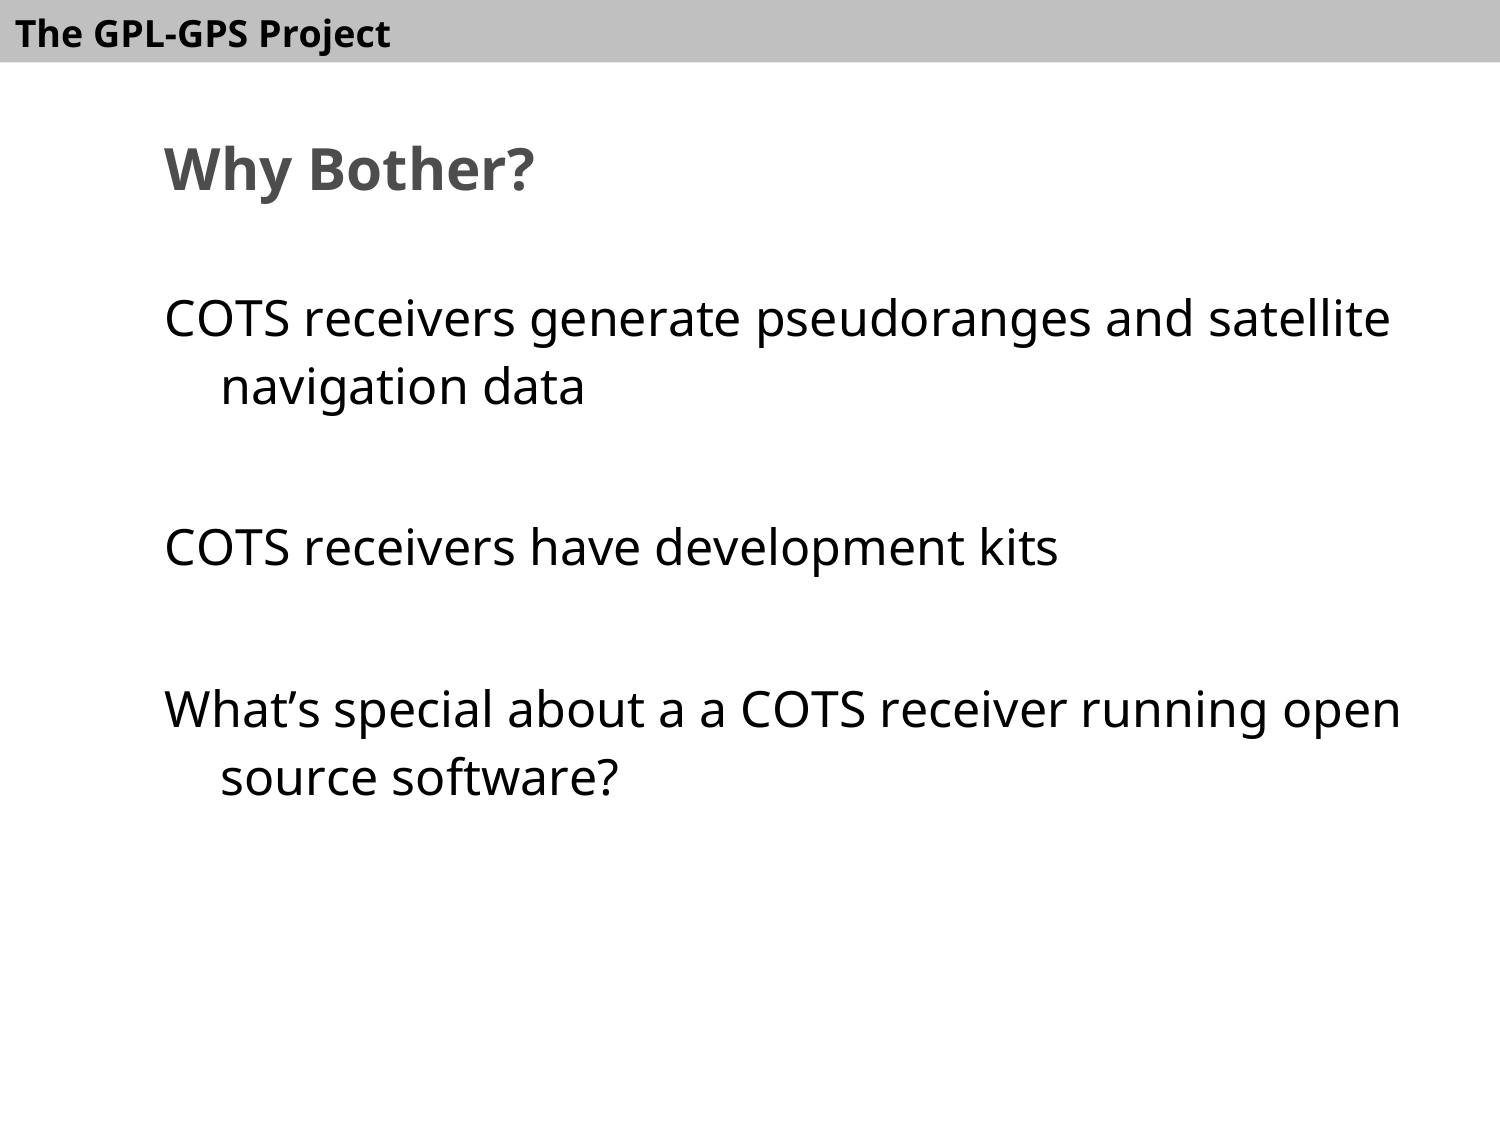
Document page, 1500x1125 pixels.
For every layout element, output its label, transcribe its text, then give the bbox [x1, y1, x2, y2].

title Why Bother? [149, 124, 1463, 213]
list COTS receivers generate pseudoranges and satellite navigation data COTS receivers have development kits What’s special about a a COTS receiver running open source software? [149, 275, 1463, 1013]
